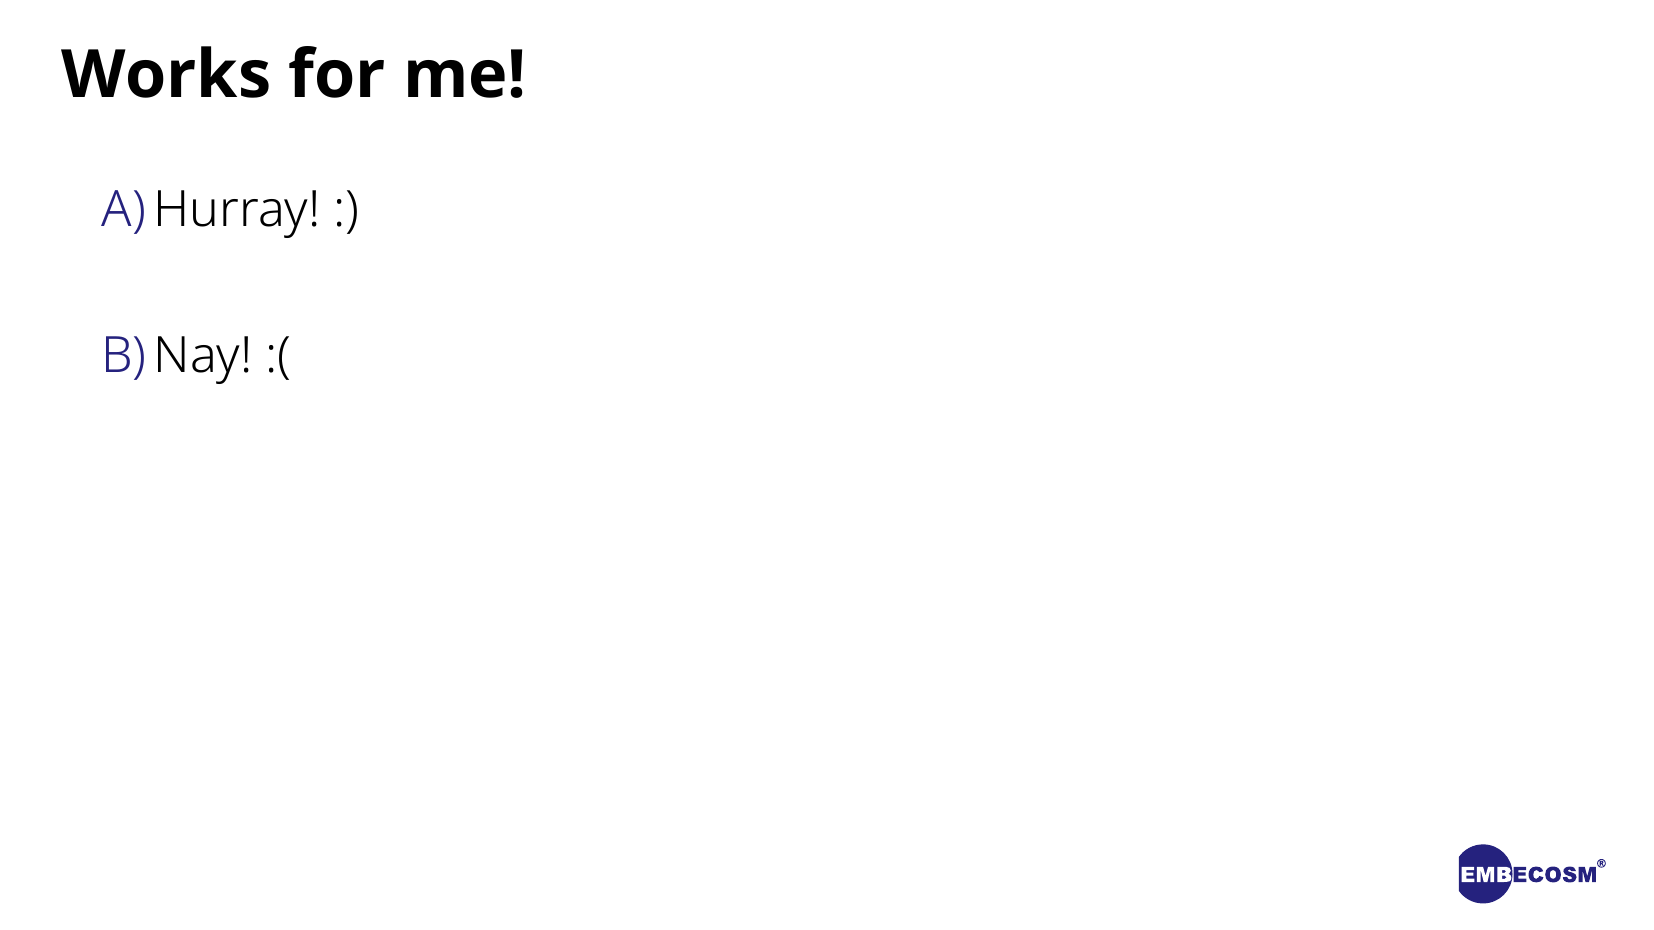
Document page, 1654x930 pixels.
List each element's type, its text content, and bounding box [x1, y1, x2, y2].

list Hurray! :) Nay! :( [94, 177, 1559, 845]
title Works for me! [47, 26, 1606, 178]
